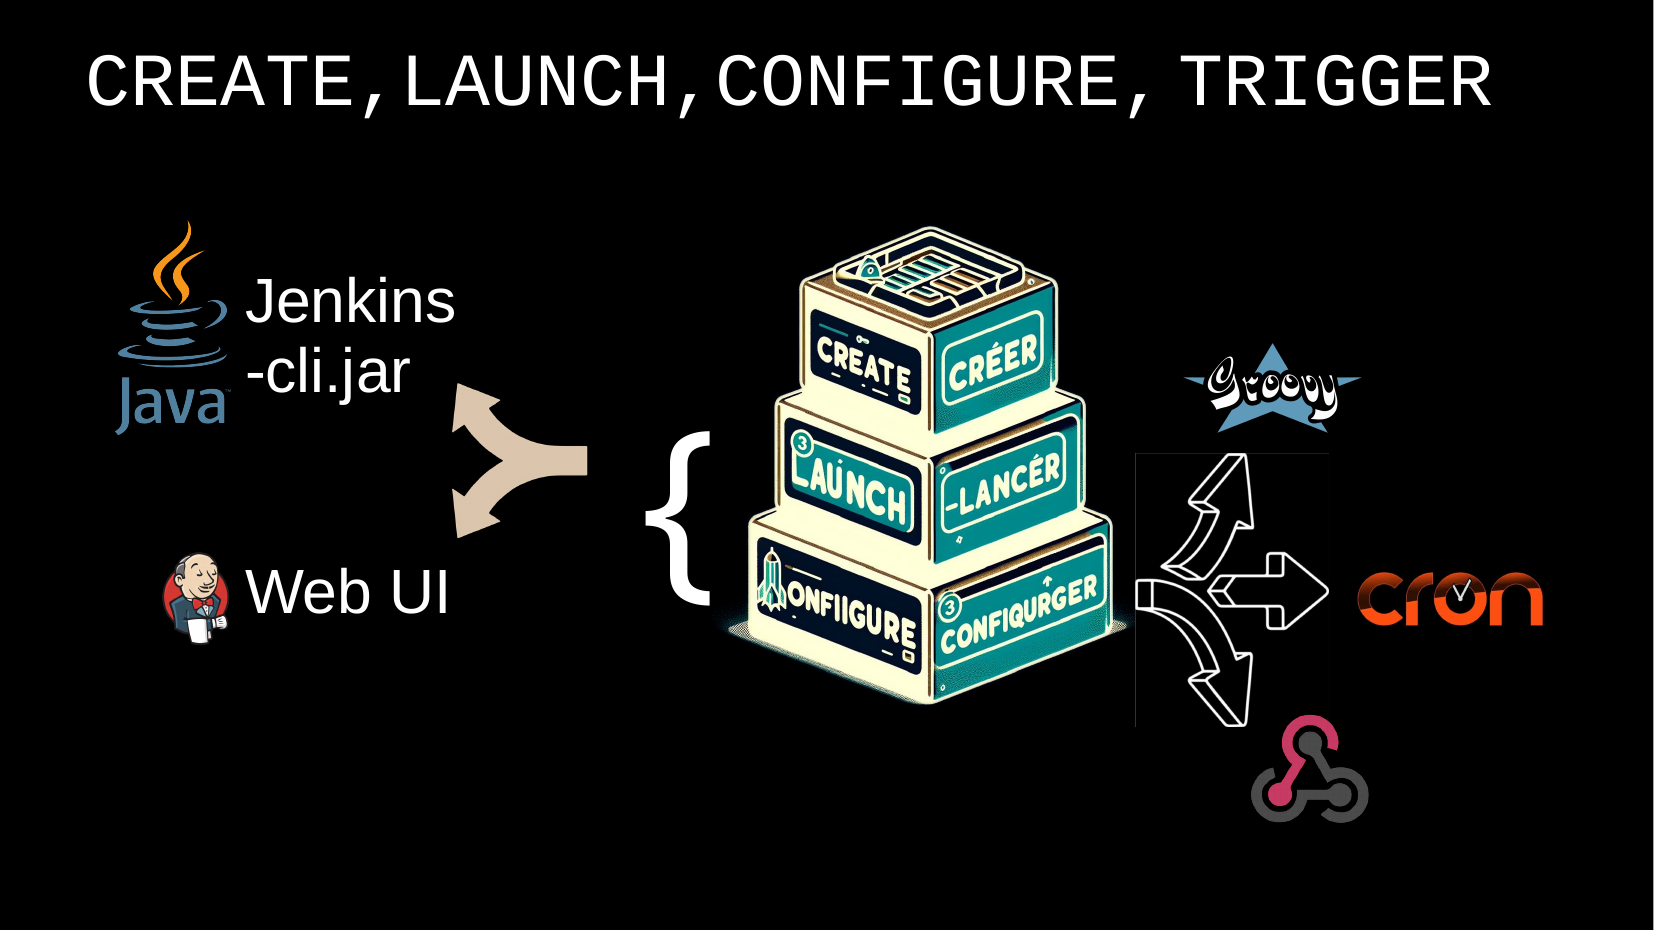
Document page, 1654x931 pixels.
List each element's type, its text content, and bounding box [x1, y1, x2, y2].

picture [112, 218, 232, 438]
text_box CREATE,LAUNCH,CONFIGURE, TRIGGER [70, 35, 1607, 136]
picture [667, 206, 1376, 827]
text_box Jenkins-cli.jar [232, 259, 479, 414]
text_box Web UI [230, 549, 479, 656]
picture [159, 549, 230, 649]
picture [1346, 542, 1554, 656]
picture [401, 342, 638, 579]
text_box { [625, 353, 851, 591]
